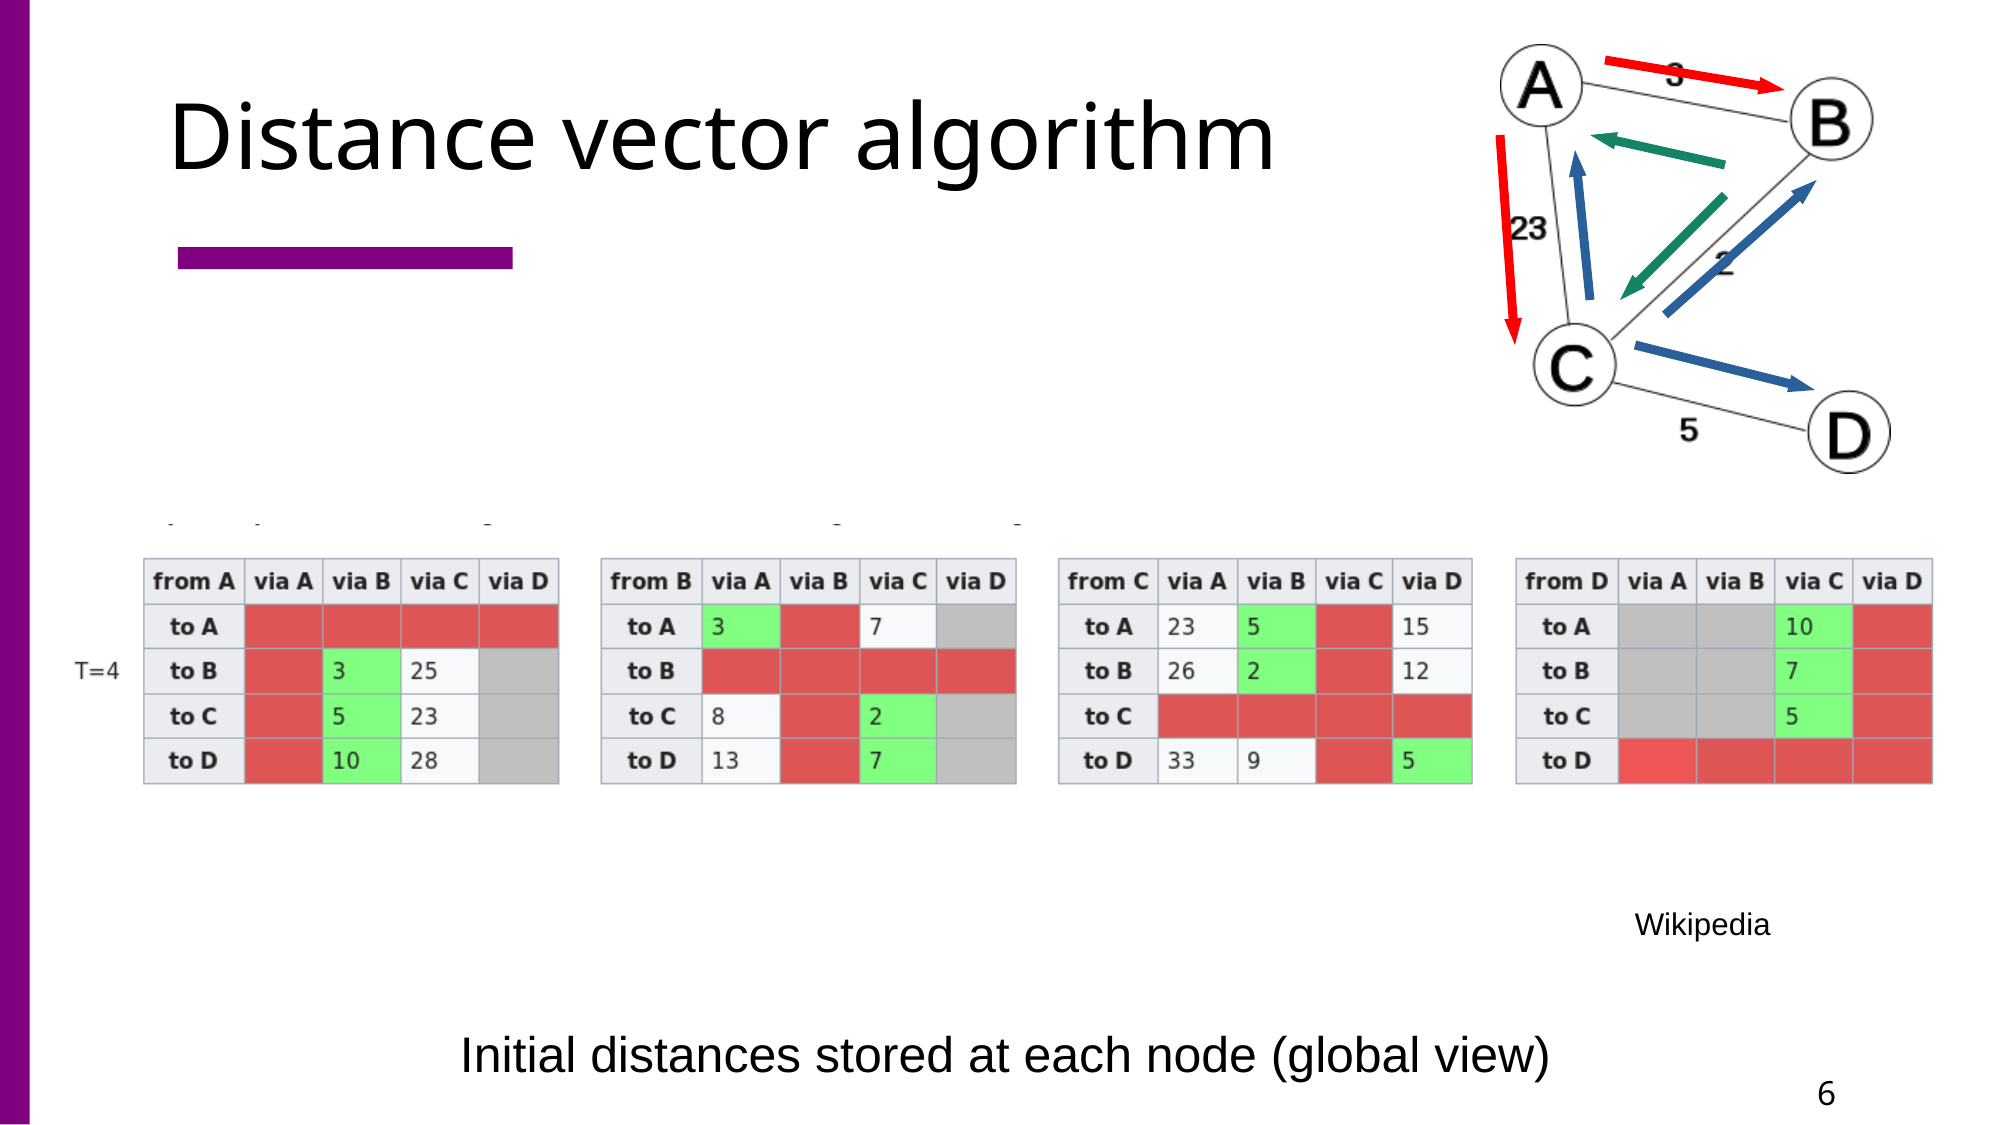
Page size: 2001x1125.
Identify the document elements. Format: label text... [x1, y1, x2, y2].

picture [1500, 44, 1891, 474]
text_box Initial distances stored at each node (global view) [445, 71, 1567, 524]
title Distance vector algorithm [116, 39, 1817, 227]
text_box Wikipedia [1620, 900, 1786, 950]
picture [51, 524, 1981, 853]
text_box Initial distances stored at each node (global view) [445, 853, 1567, 1125]
